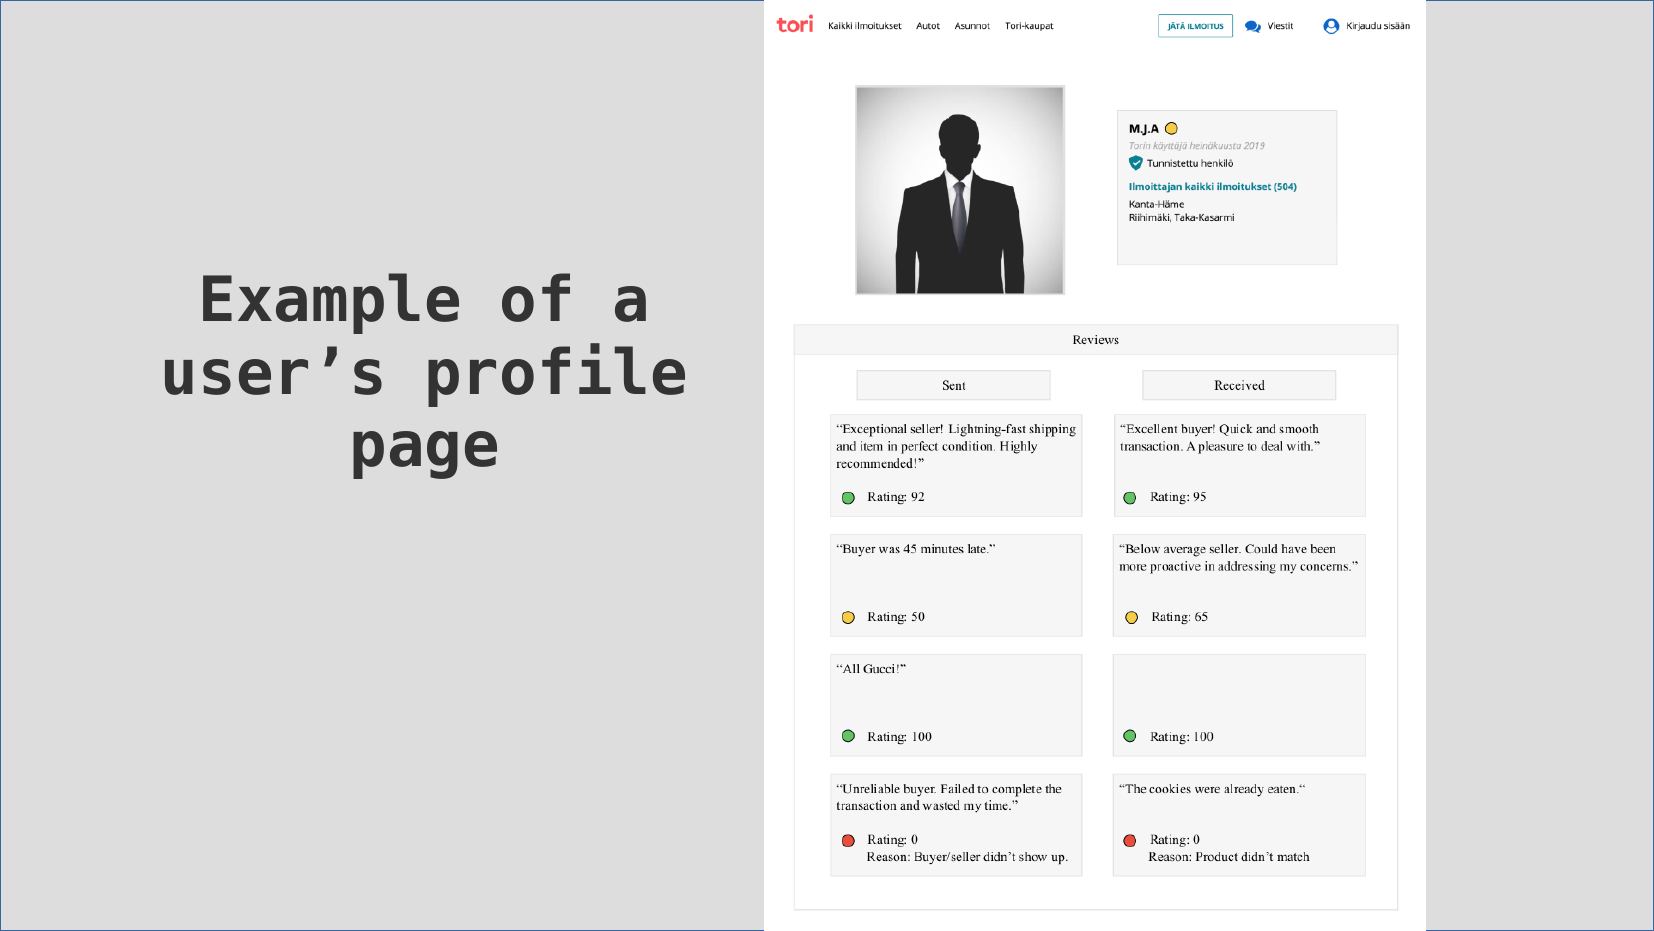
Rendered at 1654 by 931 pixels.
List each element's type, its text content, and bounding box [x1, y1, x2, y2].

title Example of a user’s profile page [114, 54, 736, 691]
picture [764, 0, 1426, 931]
text_box [0, 0, 764, 931]
text_box [1426, 0, 1654, 931]
